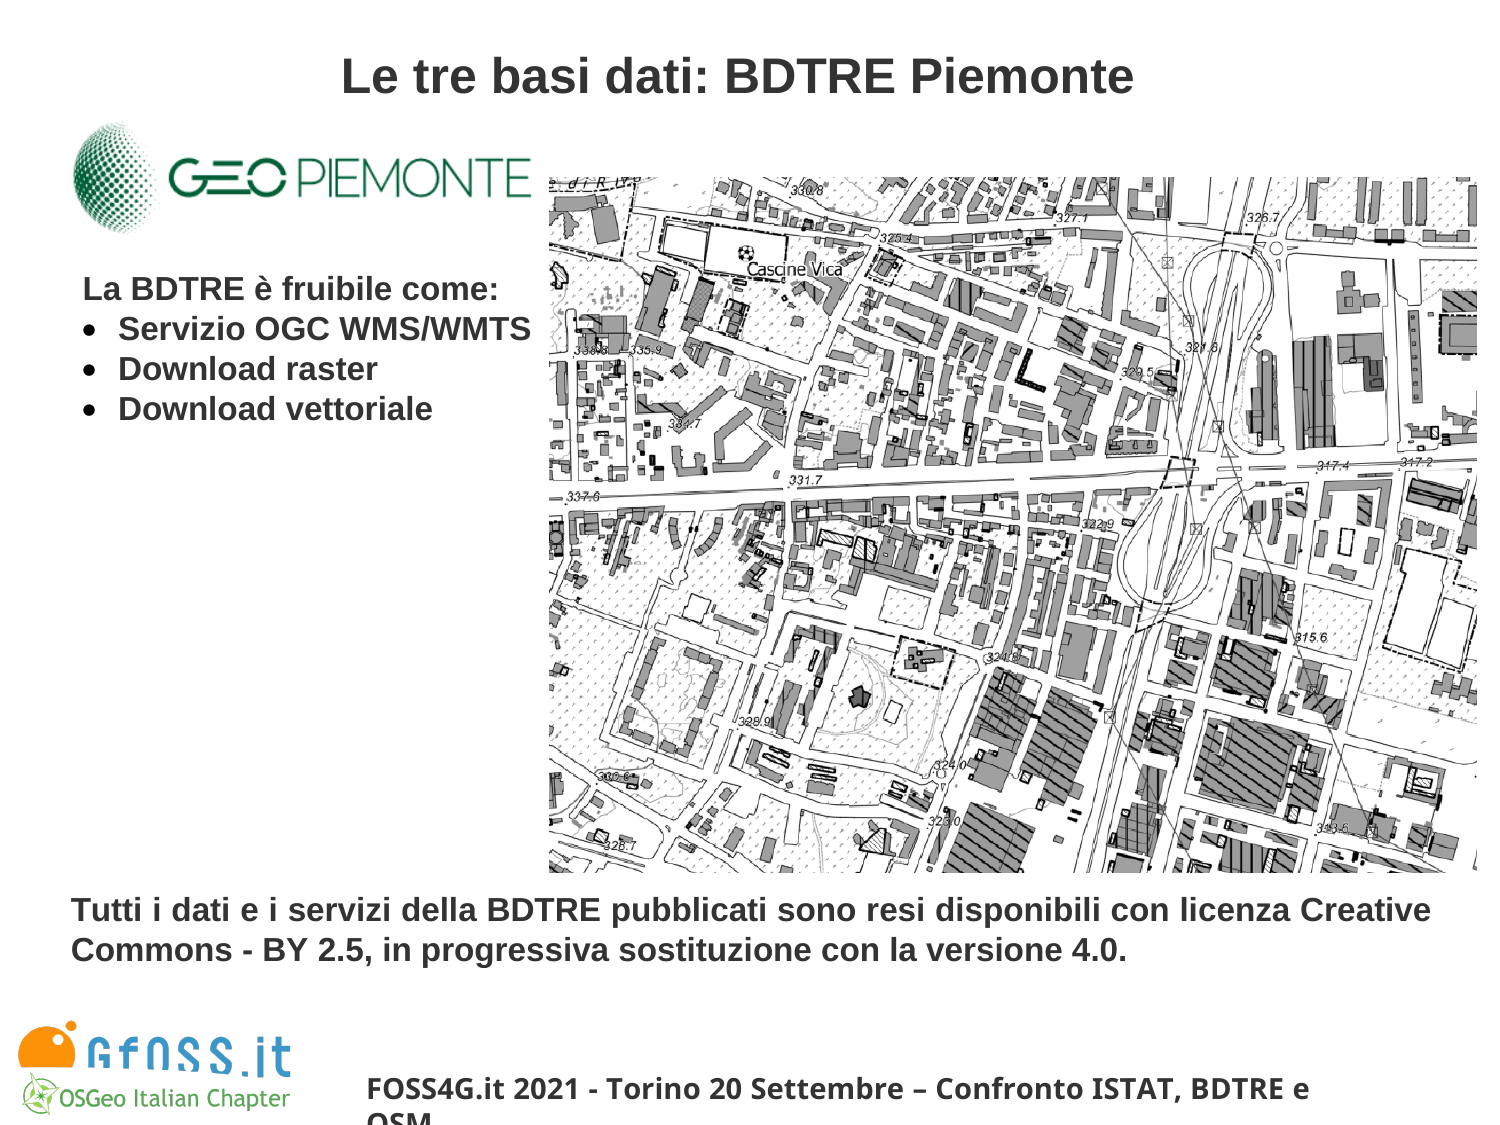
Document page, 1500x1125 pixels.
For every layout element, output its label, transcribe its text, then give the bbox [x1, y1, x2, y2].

text_box La BDTRE è fruibile come: Servizio OGC WMS/WMTS Download raster Download vettoriale [23, 259, 549, 726]
picture [0, 1009, 308, 1125]
picture [70, 100, 546, 247]
text_box [51, 141, 1477, 259]
text_box Le tre basi dati: BDTRE Piemonte [35, 35, 1441, 111]
text_box [51, 726, 1477, 880]
picture [549, 177, 1477, 873]
text_box Tutti i dati e i servizi della BDTRE pubblicati sono resi disponibili con licenza Creative Commons - BY 2.5, in progressiva sostituzione con la versione 4.0. [11, 880, 1494, 1016]
